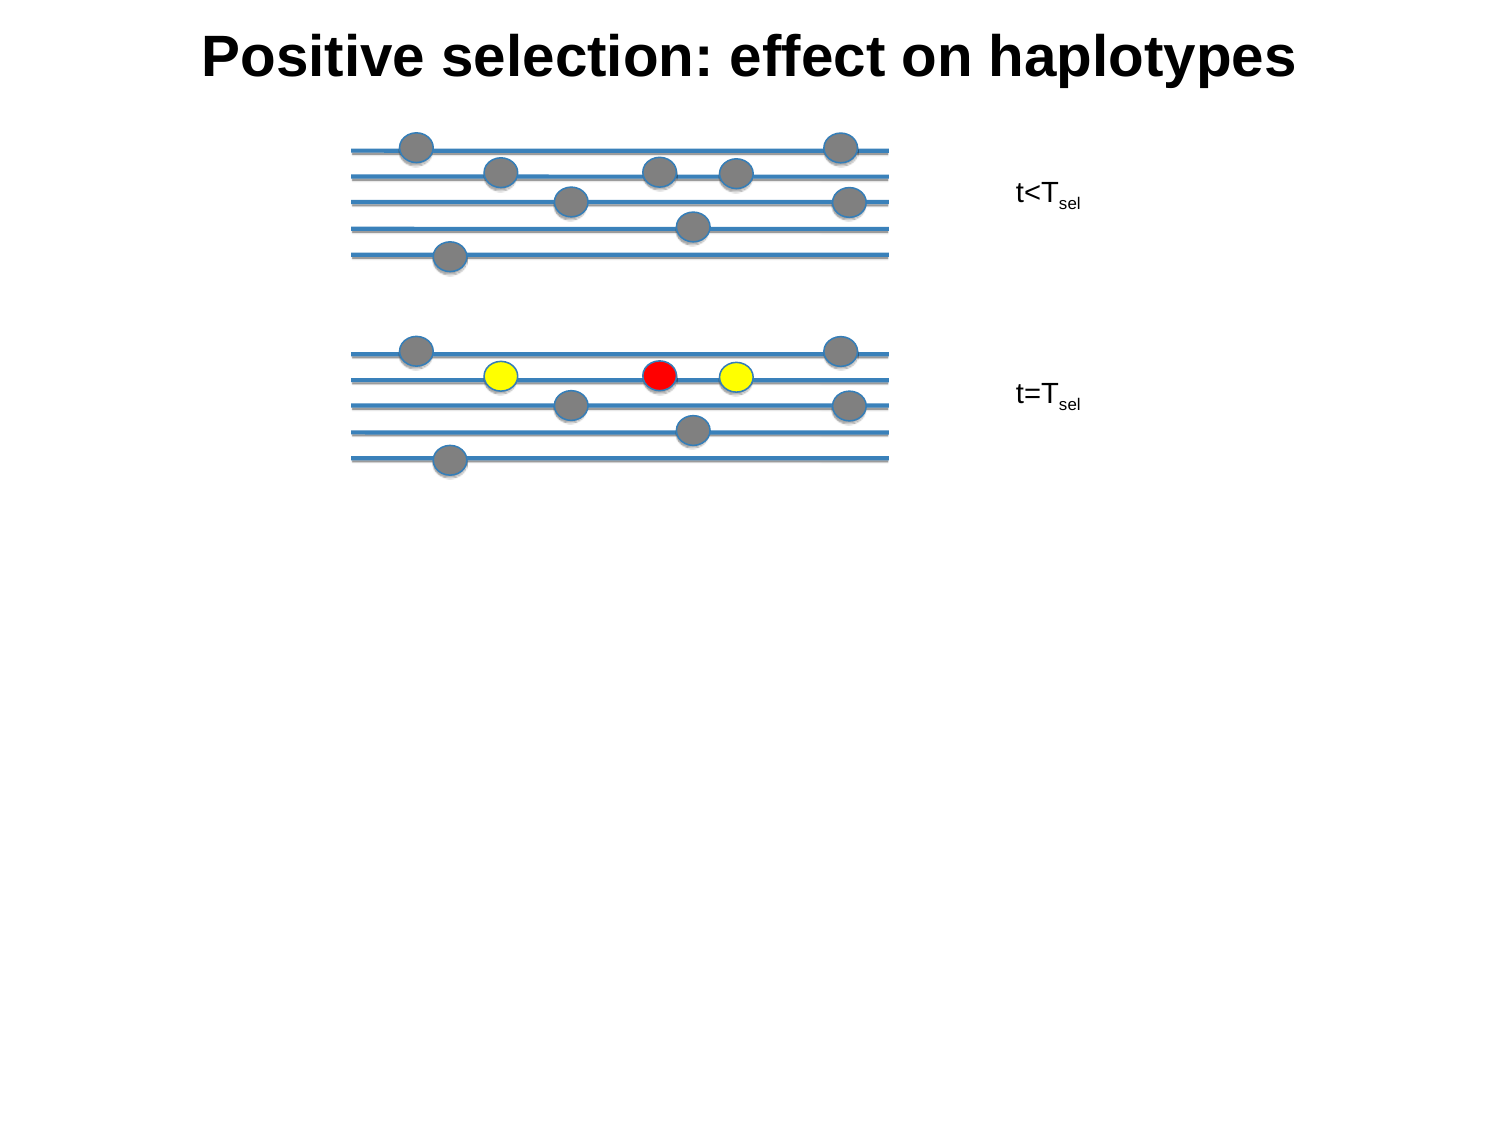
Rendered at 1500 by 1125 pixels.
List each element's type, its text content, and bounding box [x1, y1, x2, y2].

text_box [676, 212, 711, 242]
title Positive selection: effect on haplotypes [75, 3, 1425, 103]
text_box [554, 390, 589, 421]
text_box [823, 133, 858, 163]
text_box [832, 391, 867, 421]
text_box [484, 361, 518, 392]
text_box [484, 157, 518, 188]
text_box [823, 336, 858, 367]
text_box [676, 415, 711, 446]
text_box [399, 132, 434, 163]
text_box [554, 187, 589, 217]
text_box [642, 157, 677, 188]
text_box t=Tsel [1001, 366, 1163, 422]
text_box [433, 445, 467, 476]
text_box [719, 158, 754, 189]
text_box t<Tsel [1001, 165, 1163, 221]
text_box [399, 336, 434, 367]
text_box [719, 362, 754, 393]
text_box [642, 360, 677, 391]
text_box [433, 241, 467, 272]
text_box [832, 187, 867, 218]
